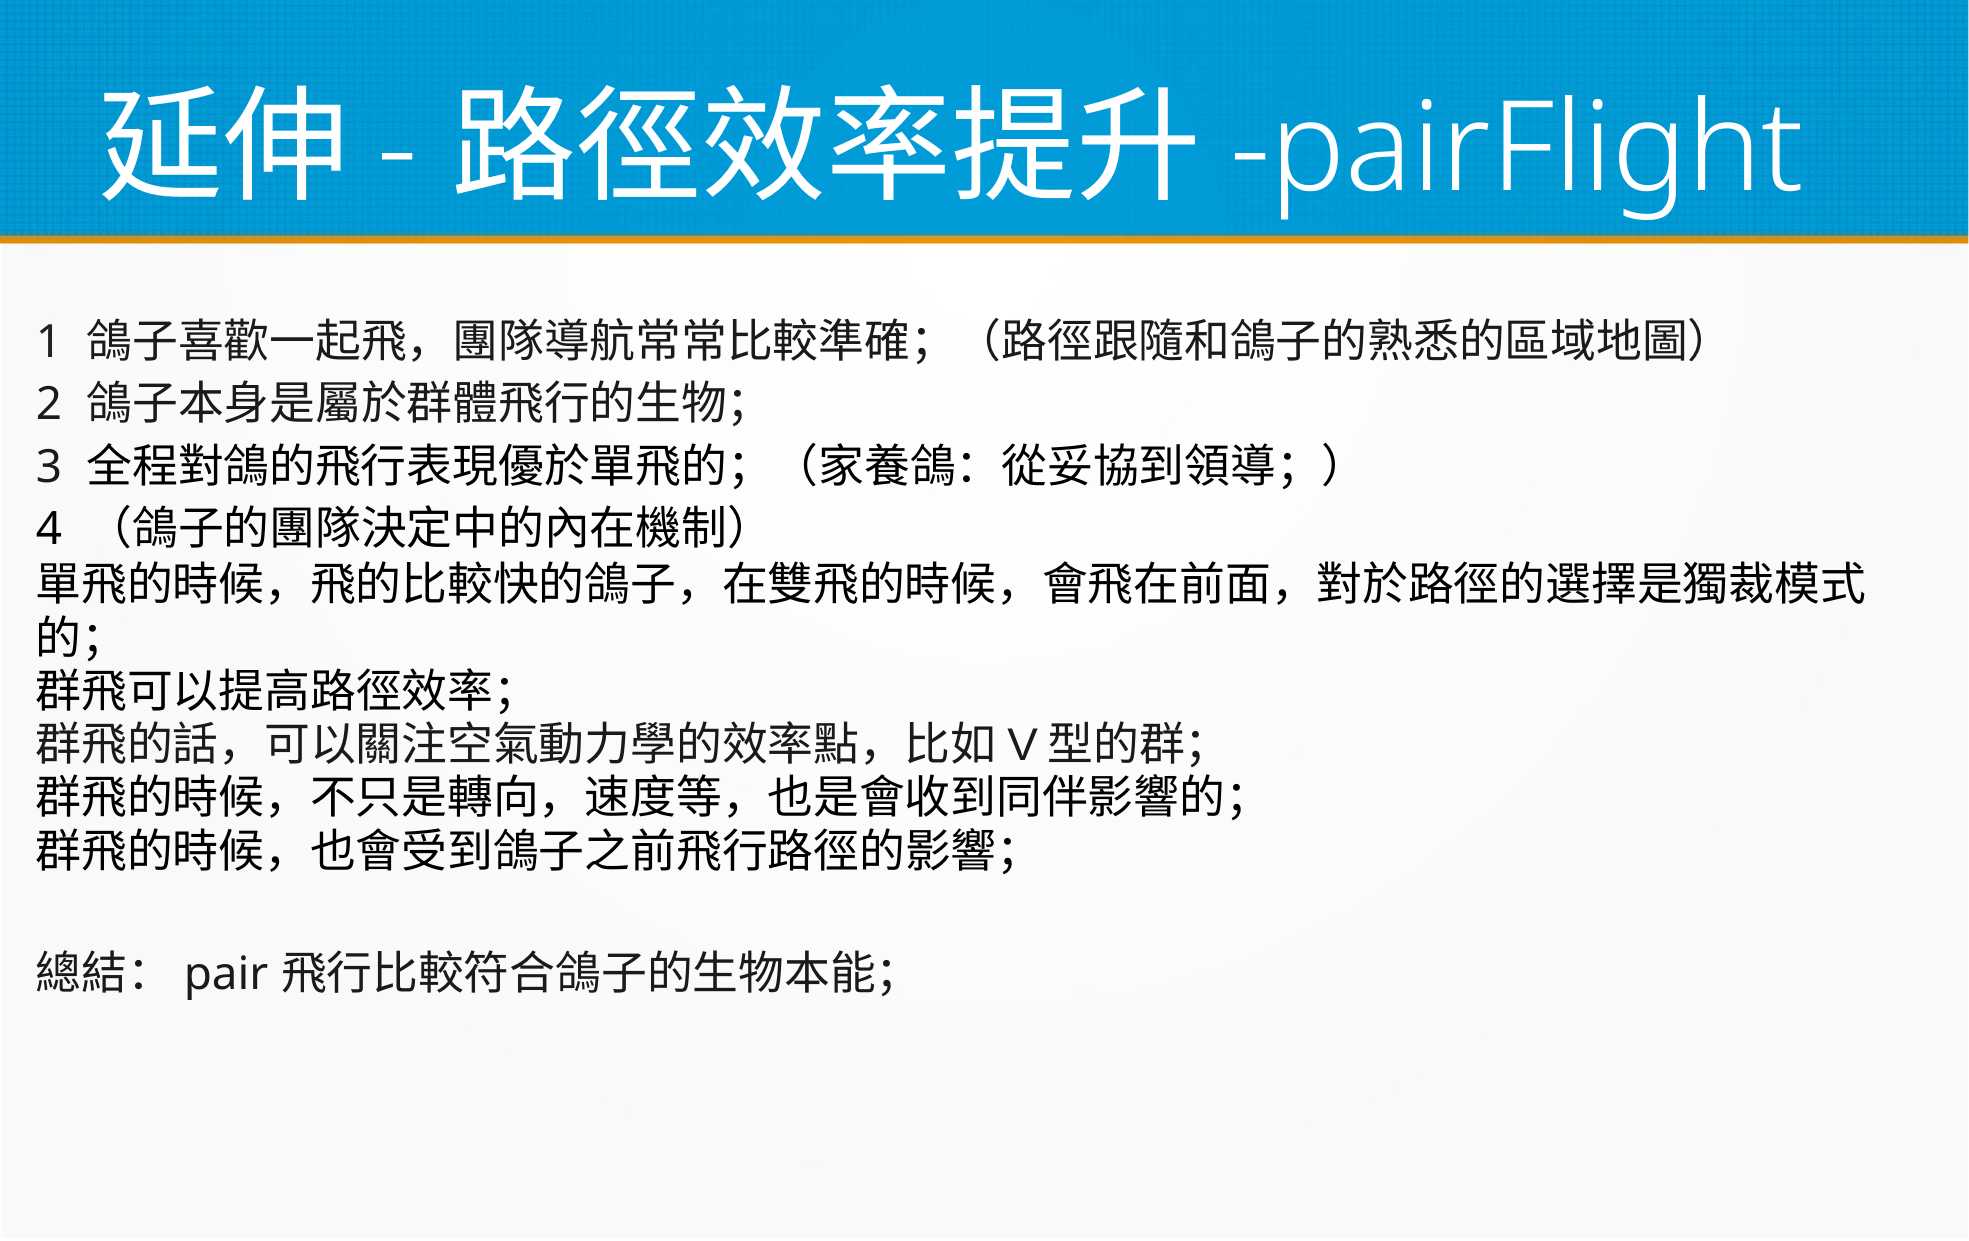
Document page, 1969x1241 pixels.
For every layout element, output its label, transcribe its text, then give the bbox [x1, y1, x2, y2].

text_box 1 鴿子喜歡一起飛，團隊導航常常比較準確；（路徑跟隨和鴿子的熟悉的區域地圖） 2 鴿子本身是屬於群體飛行的生物； 3 全程對鴿的飛行表現優於單飛的；（家養鴿：從妥協到領導；） 4 （鴿子的團隊決定中的內在機制） 單飛的時候，飛的比較快的鴿子，在雙飛的時候，會飛在前面，對於路徑的選擇是獨裁模式的； 群飛可以提高路徑效率； 群飛的話，可以關注空氣動力學的效率點，比如V型的群； 群飛的時候，不只是轉向，速度等，也是會收到同伴影響的； 群飛的時候，也會受到鴿子之前飛行路徑的影響； 總結：pair飛行比較符合鴿子的生物本能； [30, 333, 1921, 1040]
title 延伸-路徑效率提升-pairFlight [98, 19, 1870, 227]
picture [0, 233, 1969, 1241]
